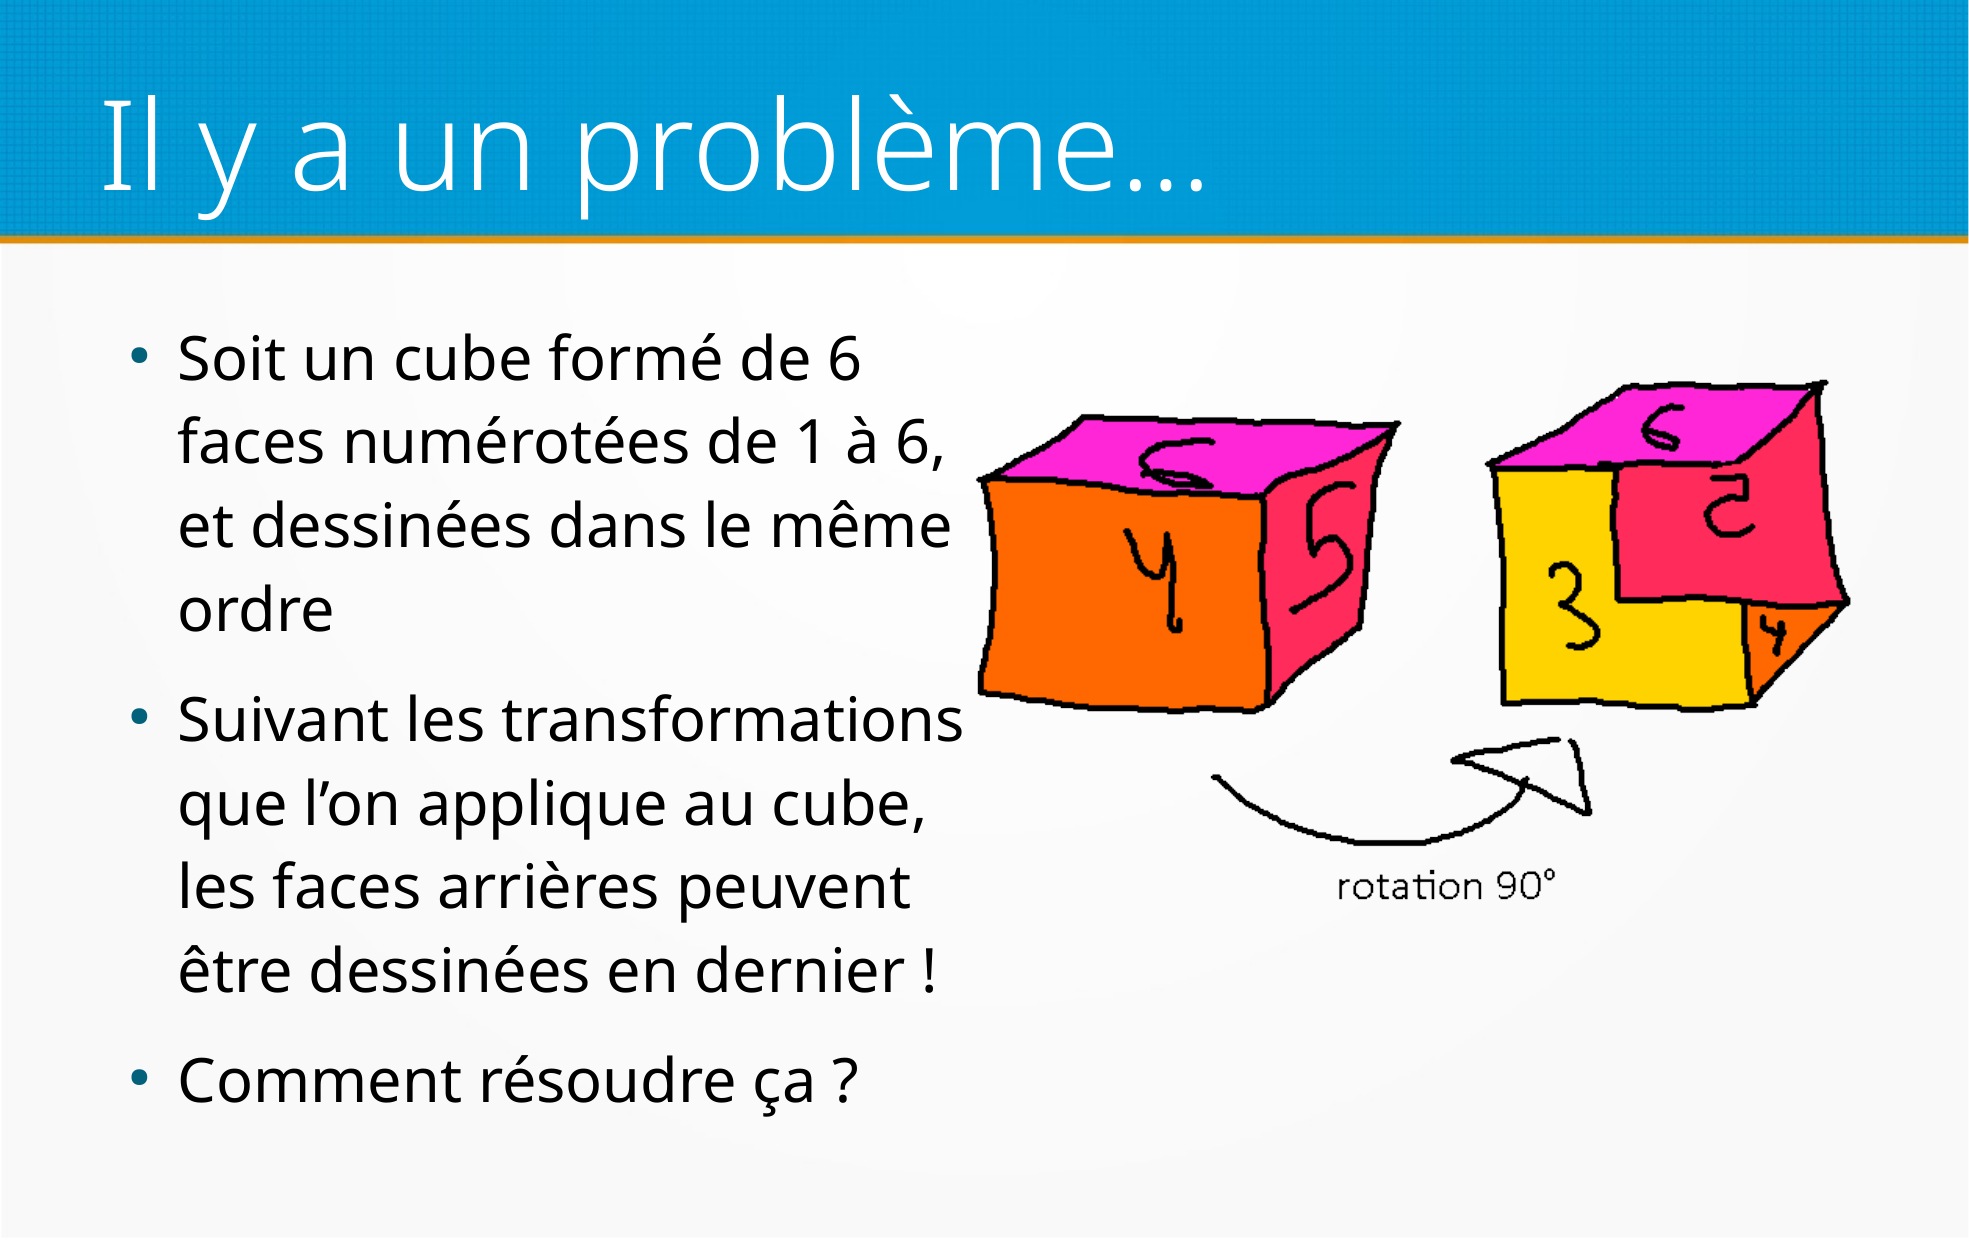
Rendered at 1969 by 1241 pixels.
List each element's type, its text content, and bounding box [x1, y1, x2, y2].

picture [0, 233, 1969, 1241]
title Il y a un problème… [98, 19, 1870, 227]
list Soit un cube formé de 6 faces numérotées de 1 à 6, et dessinées dans le même ordre Suivant les transformations que l’on applique au cube, les faces arrières peuvent être dessinées en dernier ! Comment résoudre ça ? [112, 315, 969, 1146]
